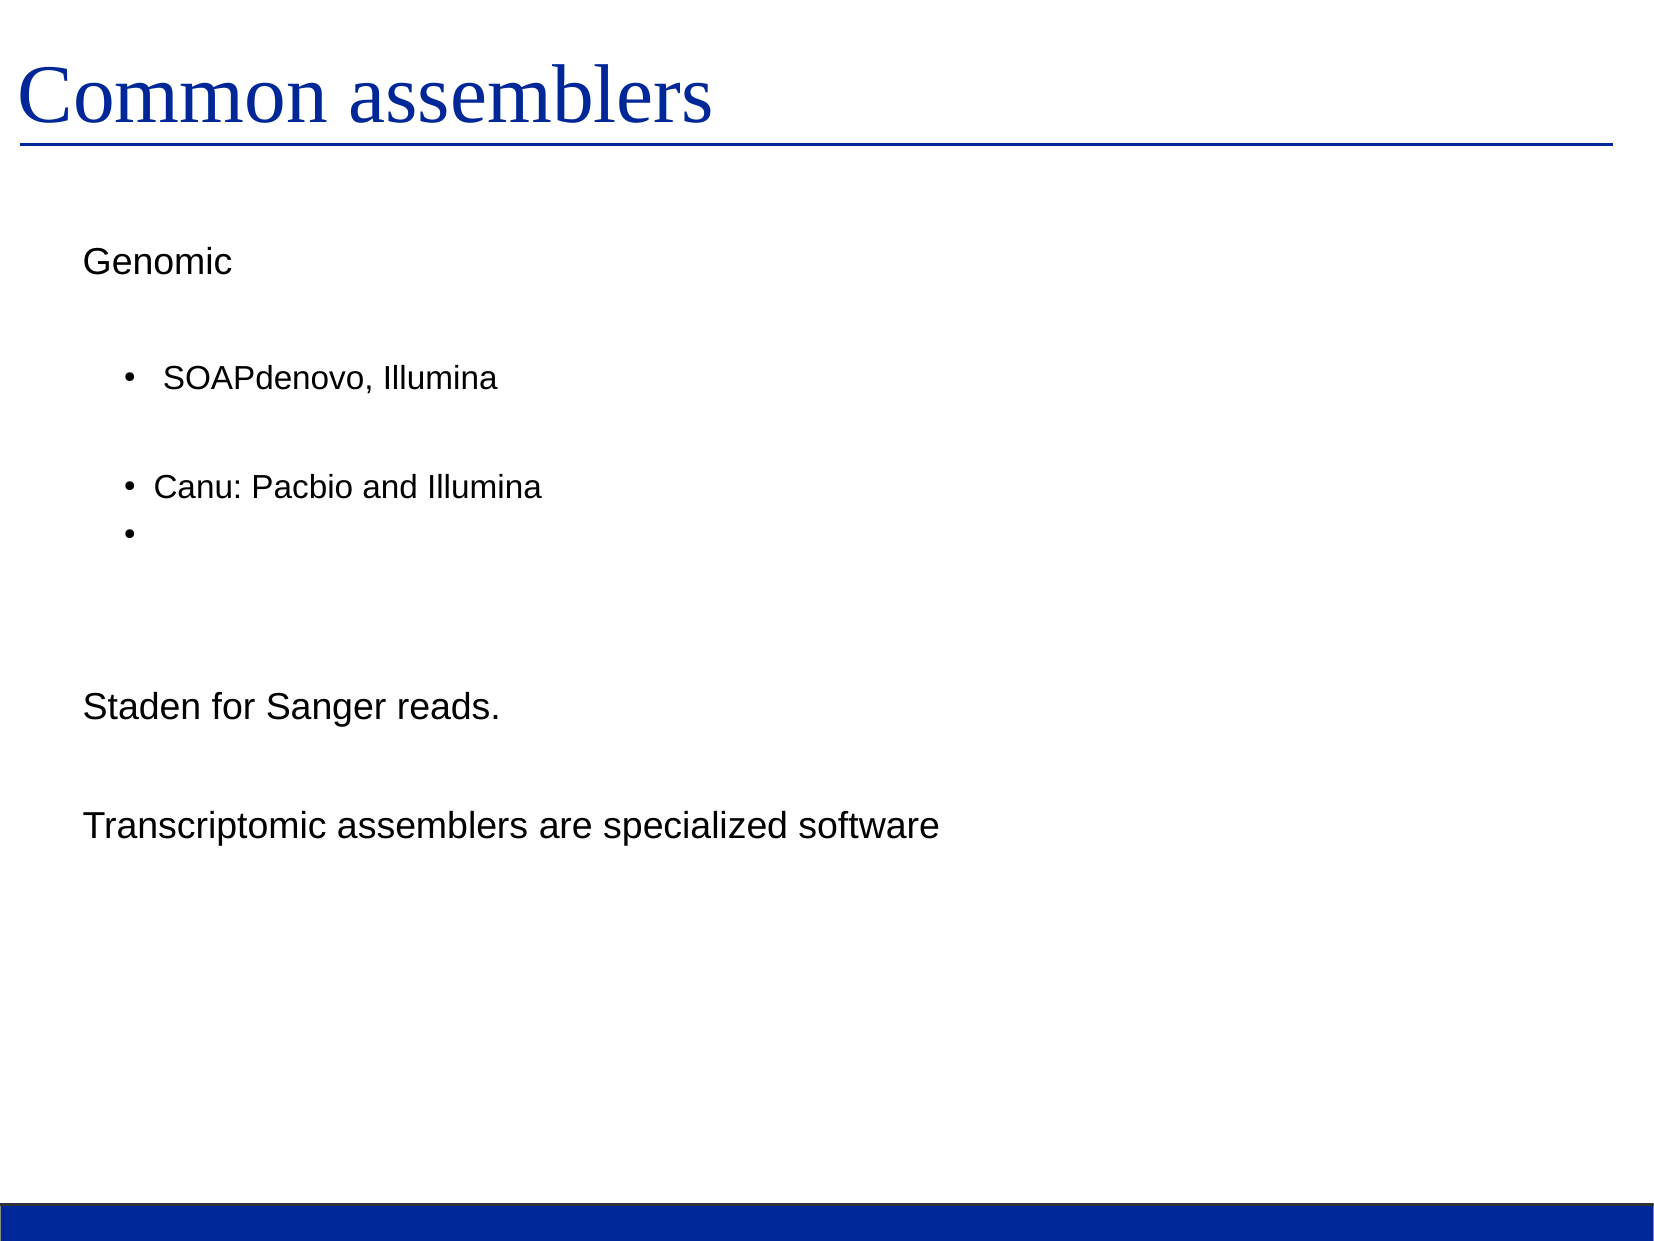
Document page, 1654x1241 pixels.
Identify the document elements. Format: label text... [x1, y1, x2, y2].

title Common assemblers [17, 0, 1589, 198]
list Genomic SOAPdenovo, Illumina Canu: Pacbio and Illumina Staden for Sanger reads. Transcriptomic assemblers are specialized software [82, 240, 1571, 1109]
